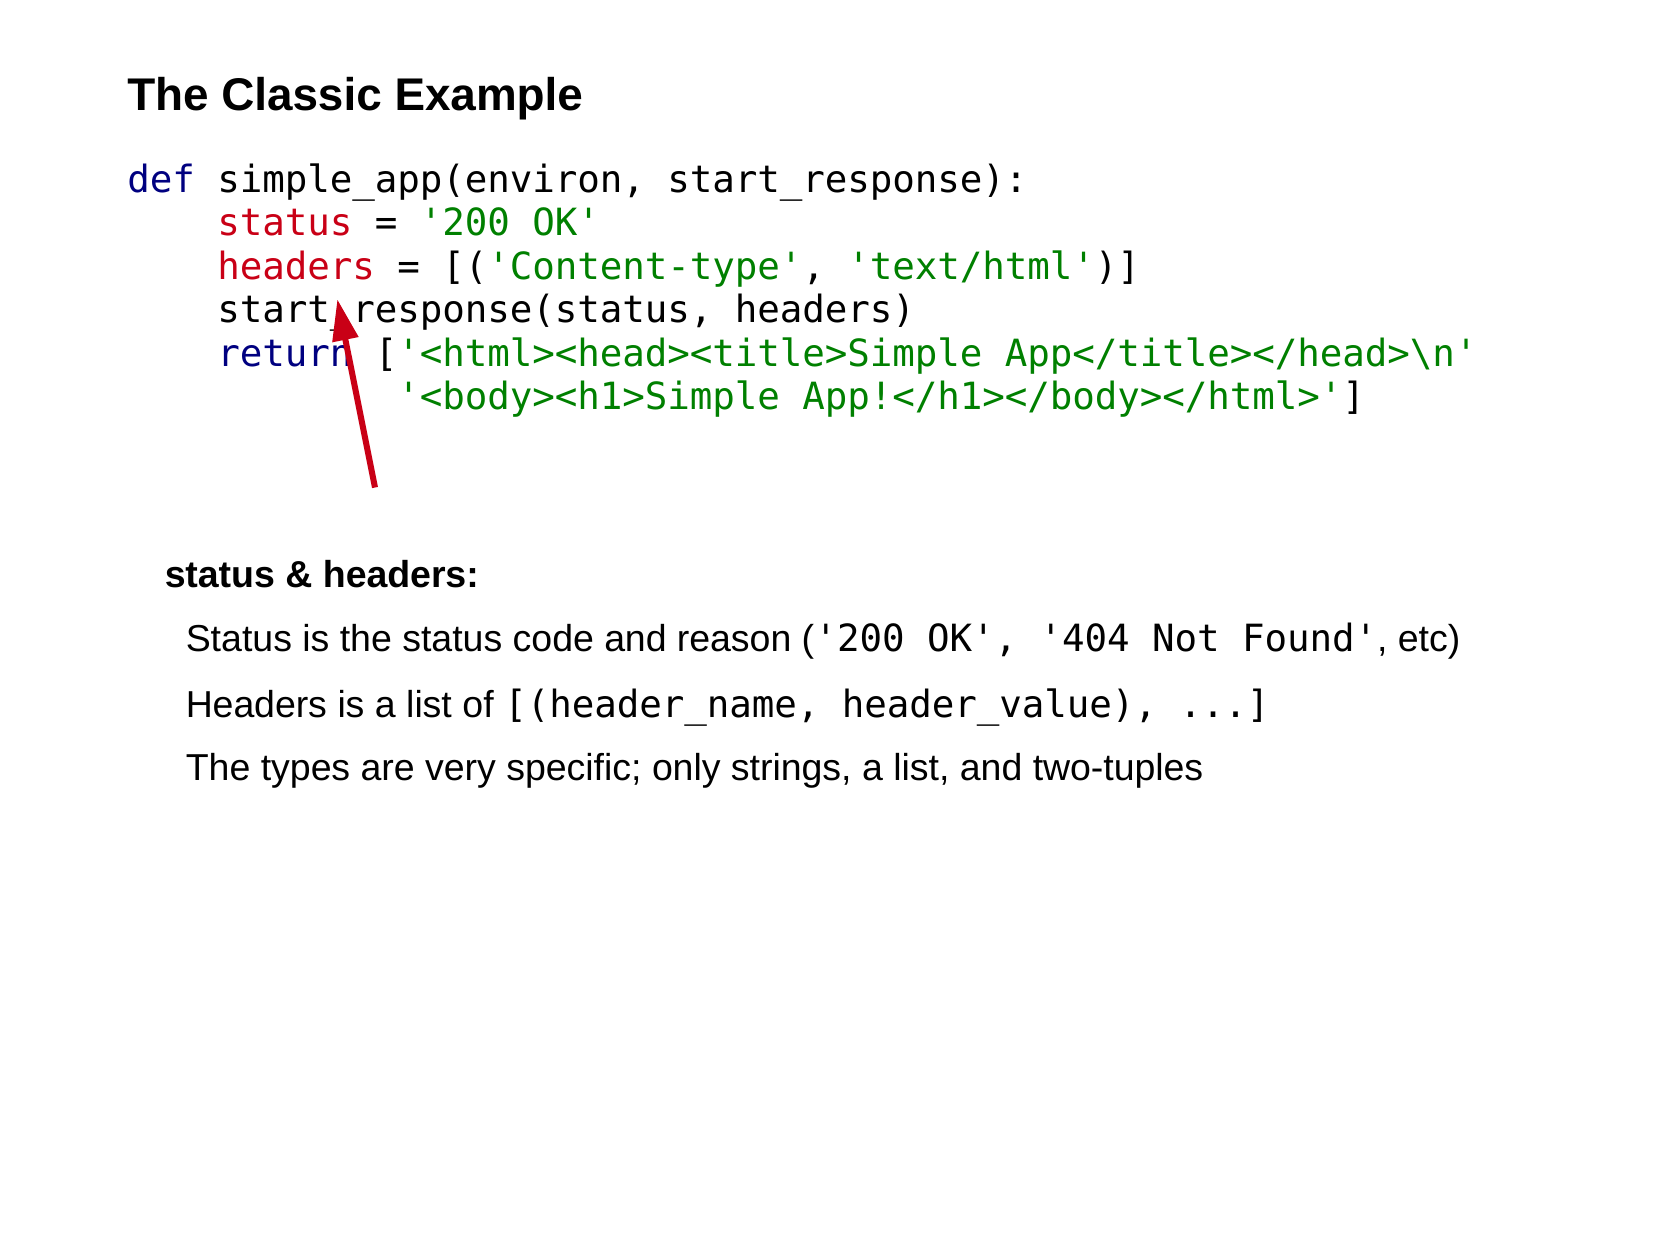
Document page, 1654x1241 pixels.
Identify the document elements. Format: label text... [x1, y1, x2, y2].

text_box def simple_app(environ, start_response): status = '200 OK' headers = [('Content-type', 'text/html')] start_response(status, headers) return ['<html><head><title>Simple App</title></head>\n' '<body><h1>Simple App!</h1></body></html>'] [112, 150, 1538, 455]
text_box status & headers: Status is the status code and reason ('200 OK', '404 Not Found', etc) Headers is a list of [(header_name, header_value), ...] The types are very specific; only strings, a list, and two-tuples [150, 525, 1576, 776]
text_box The Classic Example [112, 61, 590, 128]
